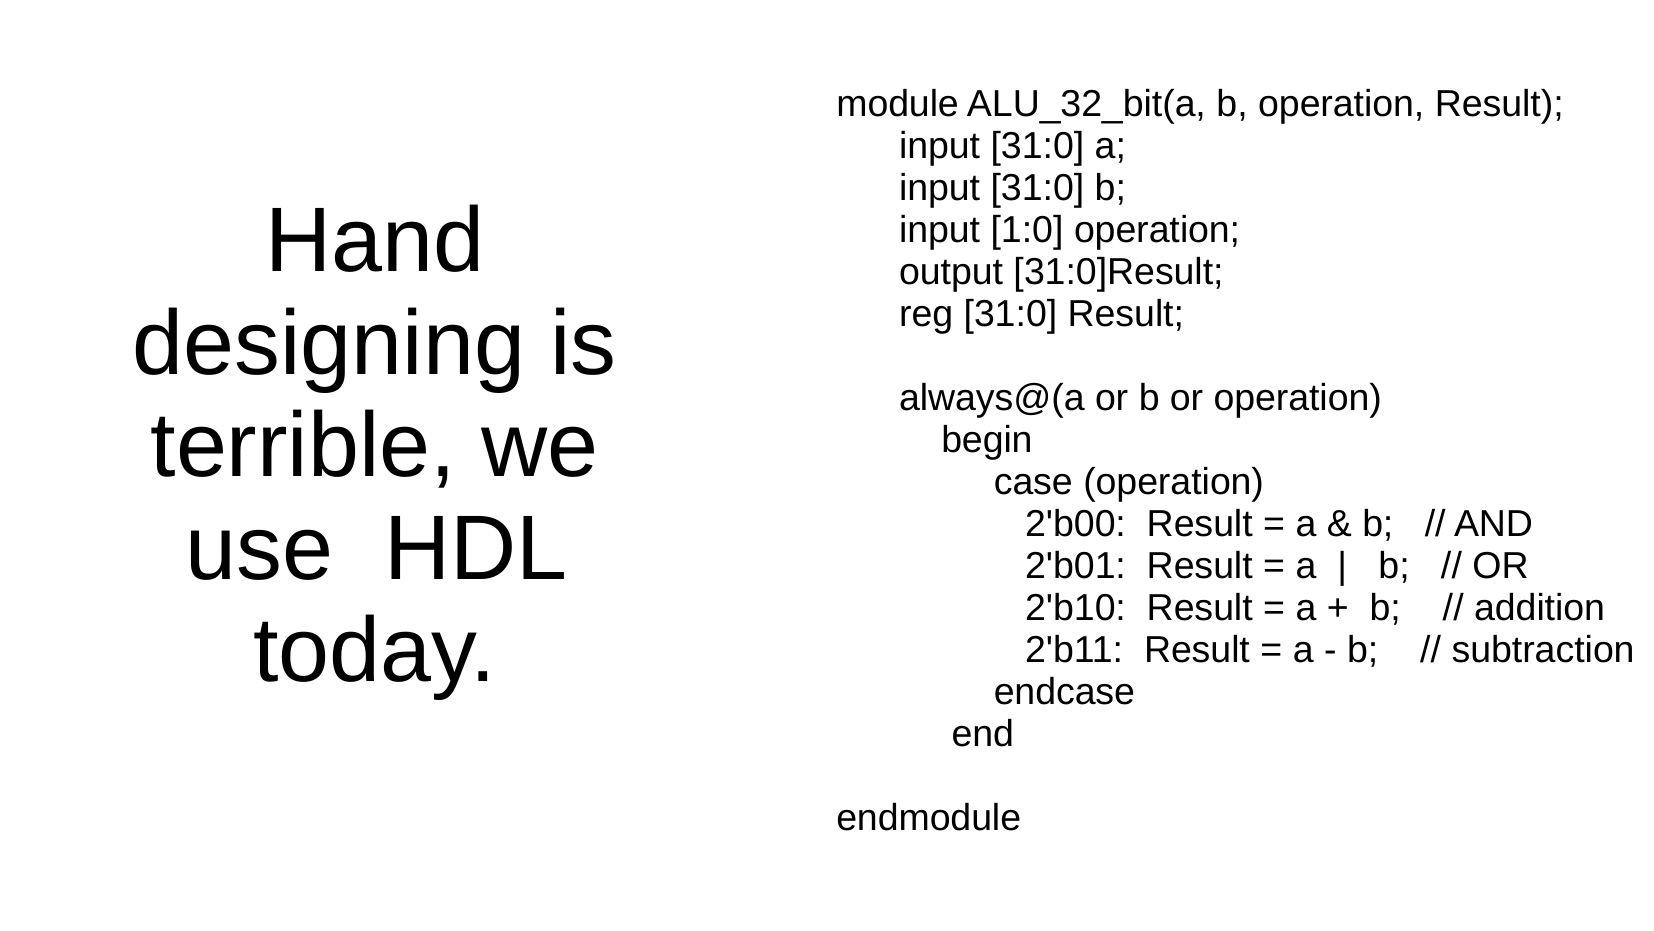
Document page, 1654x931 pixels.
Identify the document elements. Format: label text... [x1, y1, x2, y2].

title Hand designing is terrible, we use HDL today. [105, 34, 646, 856]
text_box module ALU_32_bit(a, b, operation, Result); input [31:0] a; input [31:0] b; input [1:0] operation; output [31:0]Result; reg [31:0] Result; always@(a or b or operation) begin case (operation) 2'b00: Result = a & b; // AND 2'b01: Result = a | b; // OR 2'b10: Result = a + b; // addition 2'b11: Result = a - b; // subtraction endcase end endmodule [821, 75, 1651, 846]
